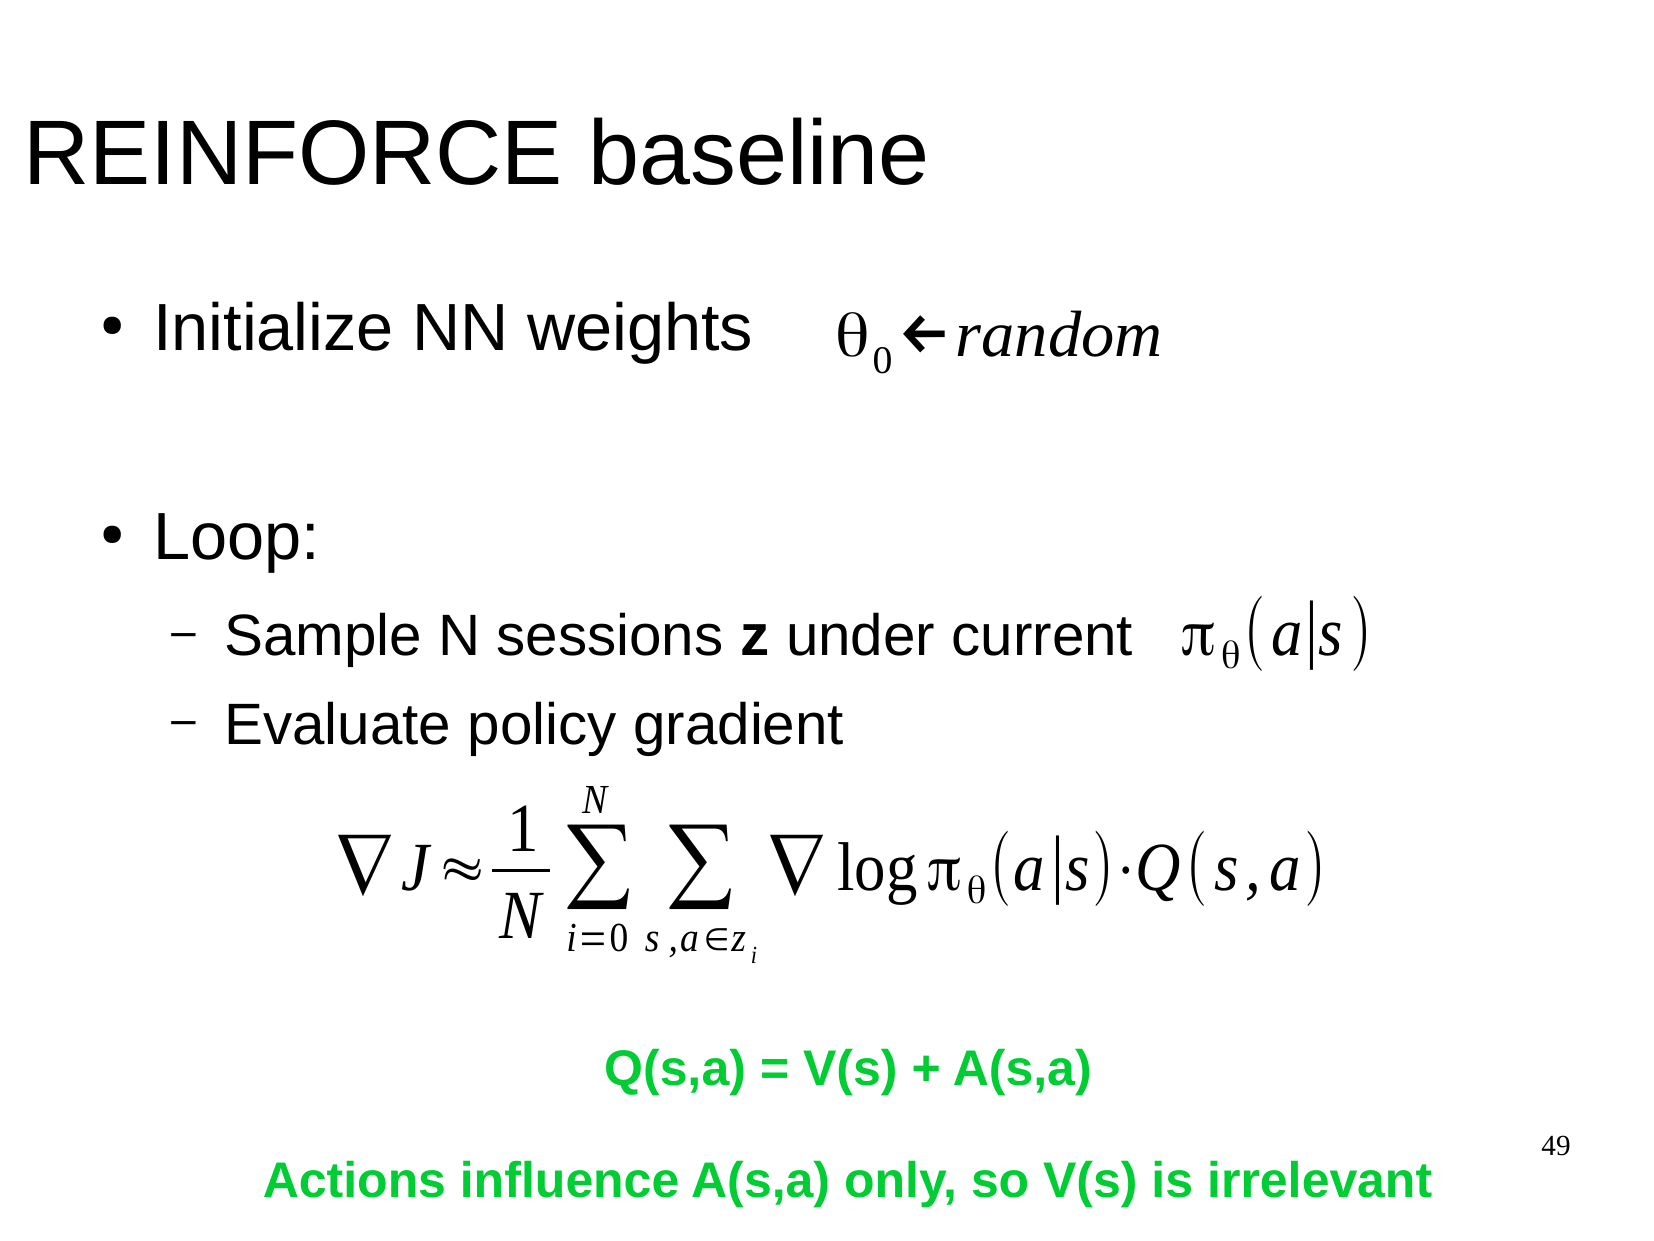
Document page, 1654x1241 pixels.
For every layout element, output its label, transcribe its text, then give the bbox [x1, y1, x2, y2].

list Initialize NN weights Loop: Sample N sessions z under current Evaluate policy gradient [82, 290, 1571, 1186]
chart [1166, 590, 1385, 674]
text_box Q(s,a) = V(s) + A(s,a) Actions influence A(s,a) only, so V(s) is irrelevant [225, 1032, 1471, 1217]
chart [818, 299, 1179, 384]
title REINFORCE baseline [23, 49, 1512, 257]
